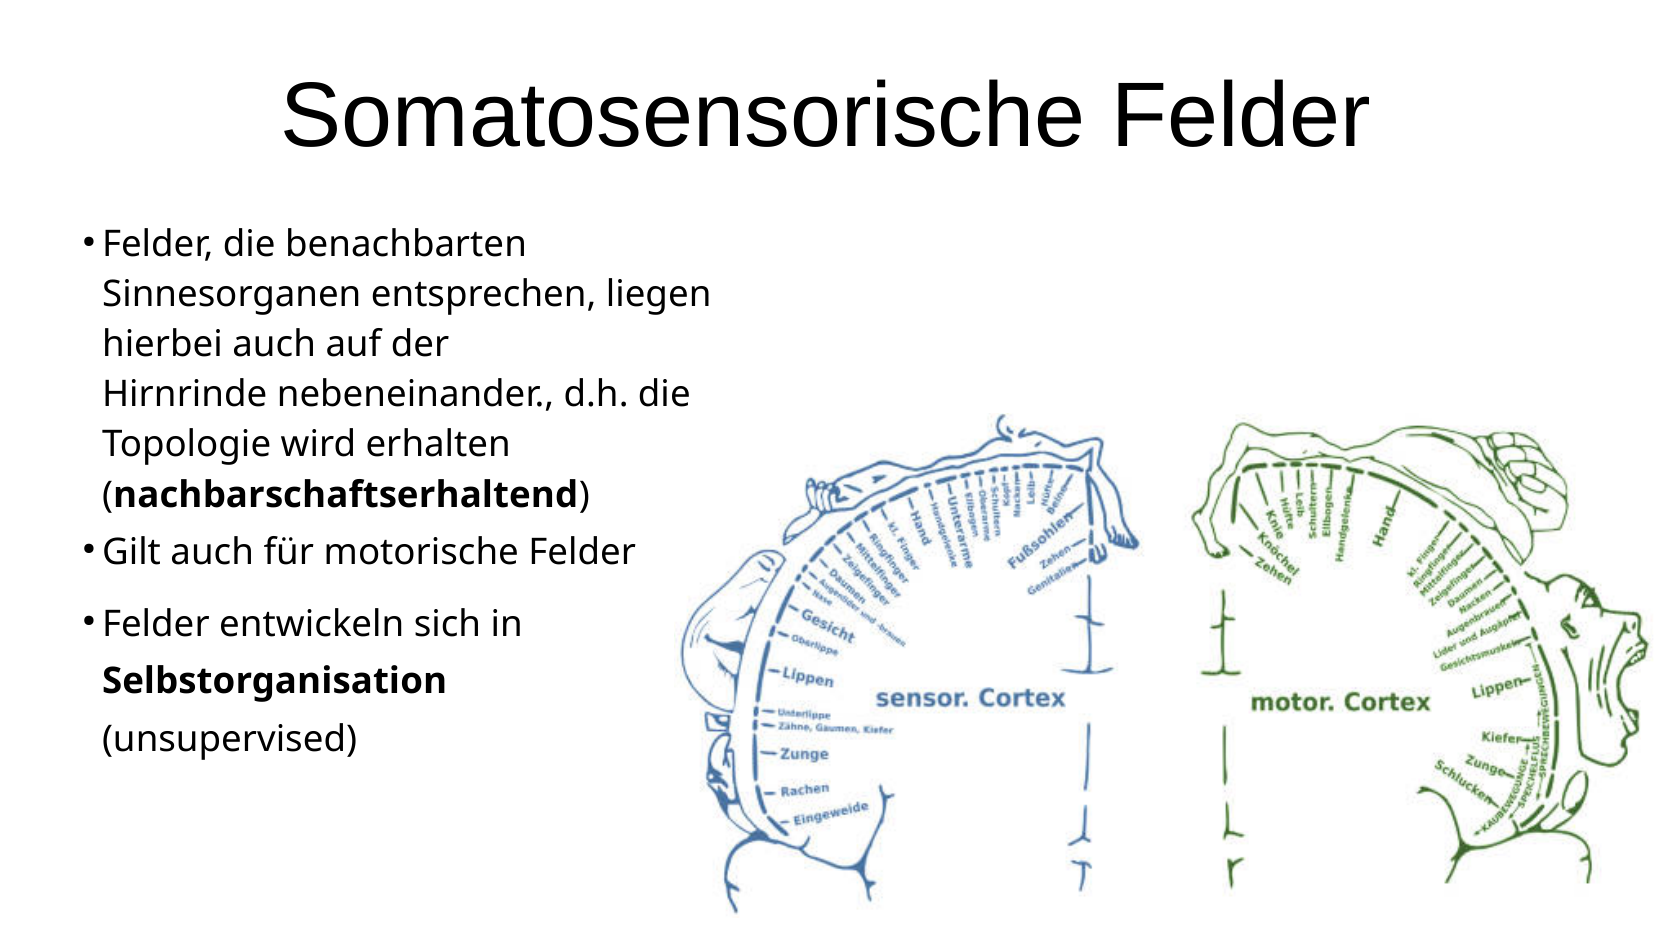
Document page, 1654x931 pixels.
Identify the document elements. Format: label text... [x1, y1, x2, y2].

list Felder, die benachbarten Sinnesorganen entsprechen, liegen hierbei auch auf der Hirnrinde nebeneinander., d.h. die Topologie wird erhalten (nachbarschaftserhaltend) Gilt auch für motorische Felder Felder entwickeln sich in Selbstorganisation (unsupervised) [82, 217, 768, 768]
picture [674, 413, 1654, 918]
title Somatosensorische Felder [82, 37, 1571, 193]
